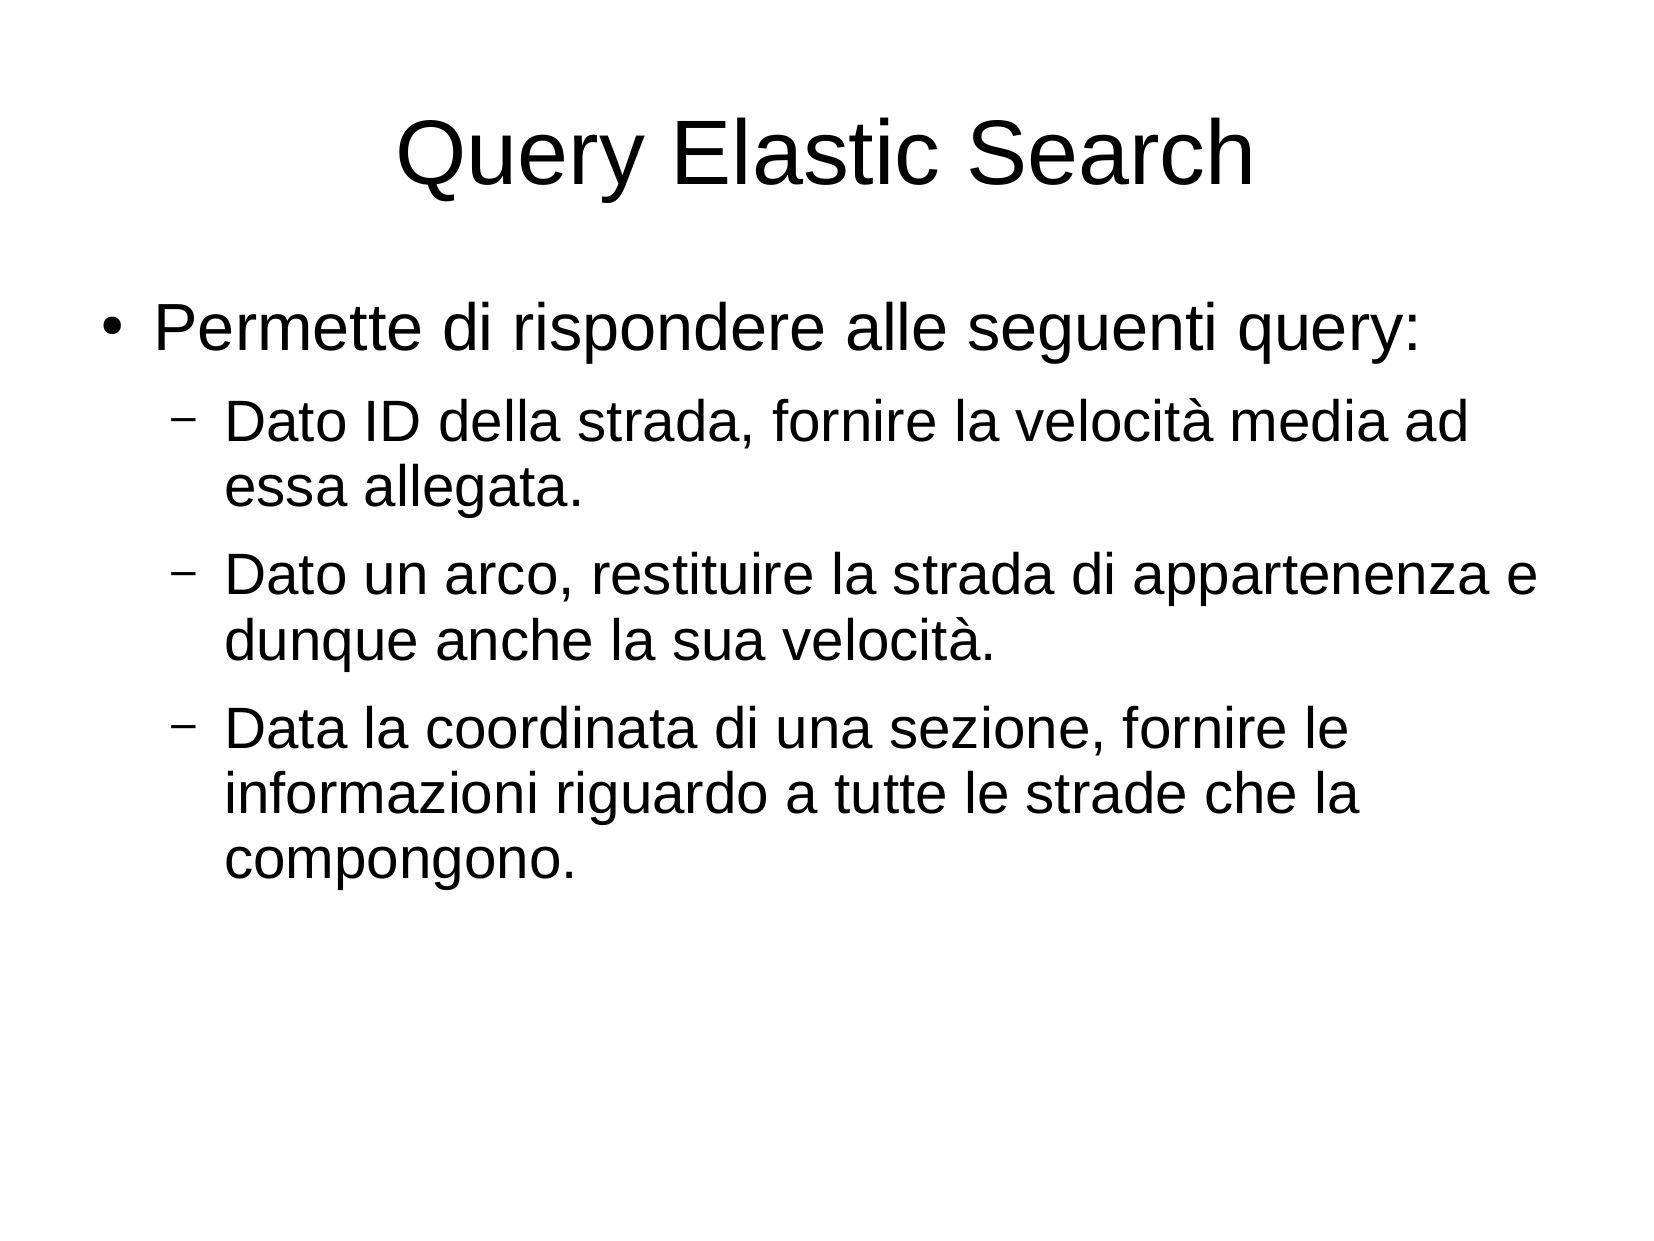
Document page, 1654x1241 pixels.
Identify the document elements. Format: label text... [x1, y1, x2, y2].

title Query Elastic Search [82, 49, 1571, 257]
list Permette di rispondere alle seguenti query: Dato ID della strada, fornire la velocità media ad essa allegata. Dato un arco, restituire la strada di appartenenza e dunque anche la sua velocità. Data la coordinata di una sezione, fornire le informazioni riguardo a tutte le strade che la compongono. [82, 290, 1571, 1010]
